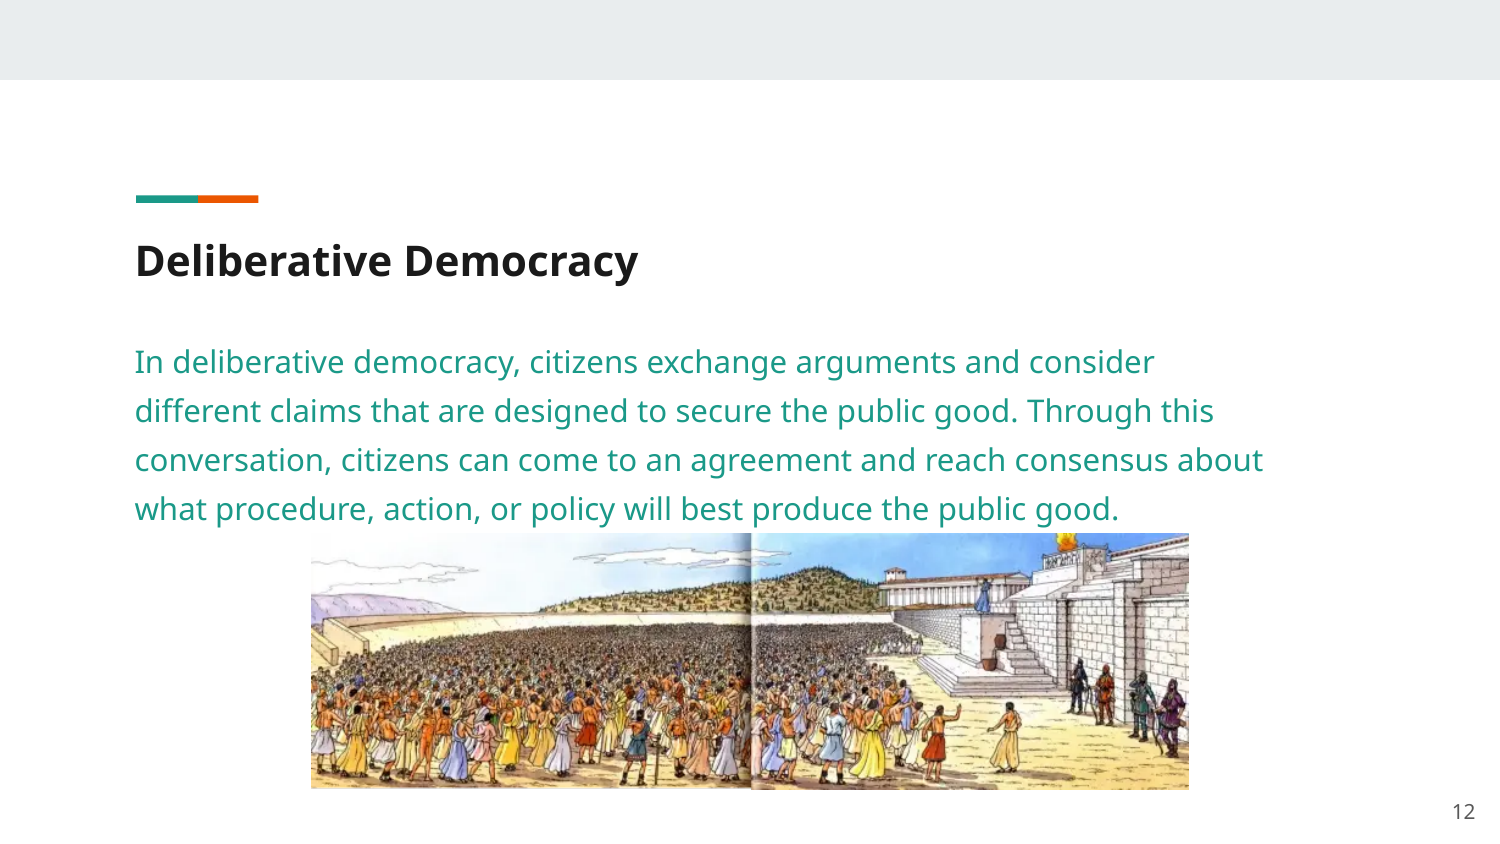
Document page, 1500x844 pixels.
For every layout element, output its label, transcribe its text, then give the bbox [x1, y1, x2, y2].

picture [311, 533, 1189, 790]
title Deliberative Democracy [119, 216, 1381, 305]
slide_number <number> [1400, 779, 1491, 844]
list In deliberative democracy, citizens exchange arguments and consider different claims that are designed to secure the public good. Through this conversation, citizens can come to an agreement and reach consensus about what procedure, action, or policy will best produce the public good. [119, 318, 1297, 690]
